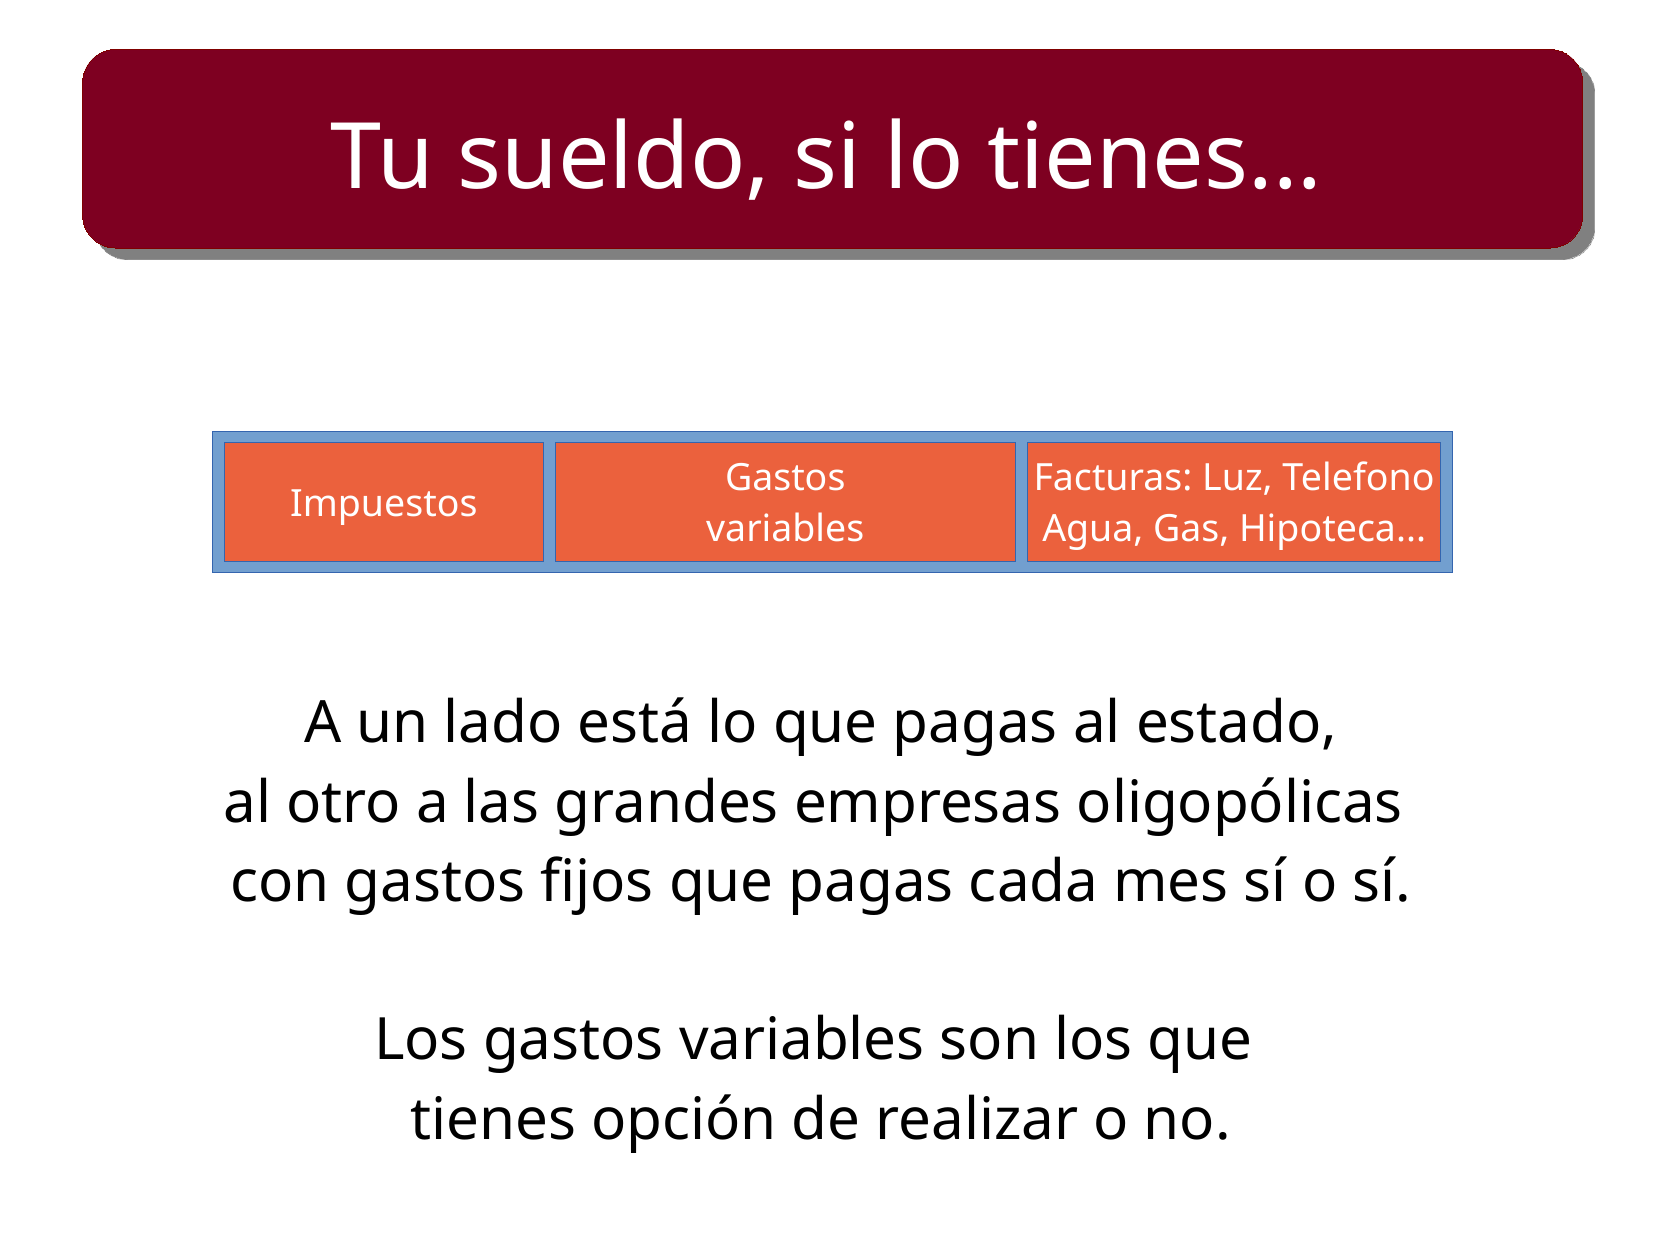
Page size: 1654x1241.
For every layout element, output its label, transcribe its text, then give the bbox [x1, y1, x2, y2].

title Tu sueldo, si lo tienes... [82, 49, 1571, 257]
text_box Impuestos [224, 442, 544, 562]
text_box Gastos variables [555, 442, 1016, 562]
text_box A un lado está lo que pagas al estado, al otro a las grandes empresas oligopólicas con gastos fijos que pagas cada mes sí o sí. Los gastos variables son los que tienes opción de realizar o no. [118, 673, 1524, 1083]
text_box [212, 431, 1453, 573]
text_box Facturas: Luz, Telefono Agua, Gas, Hipoteca... [1027, 442, 1441, 562]
